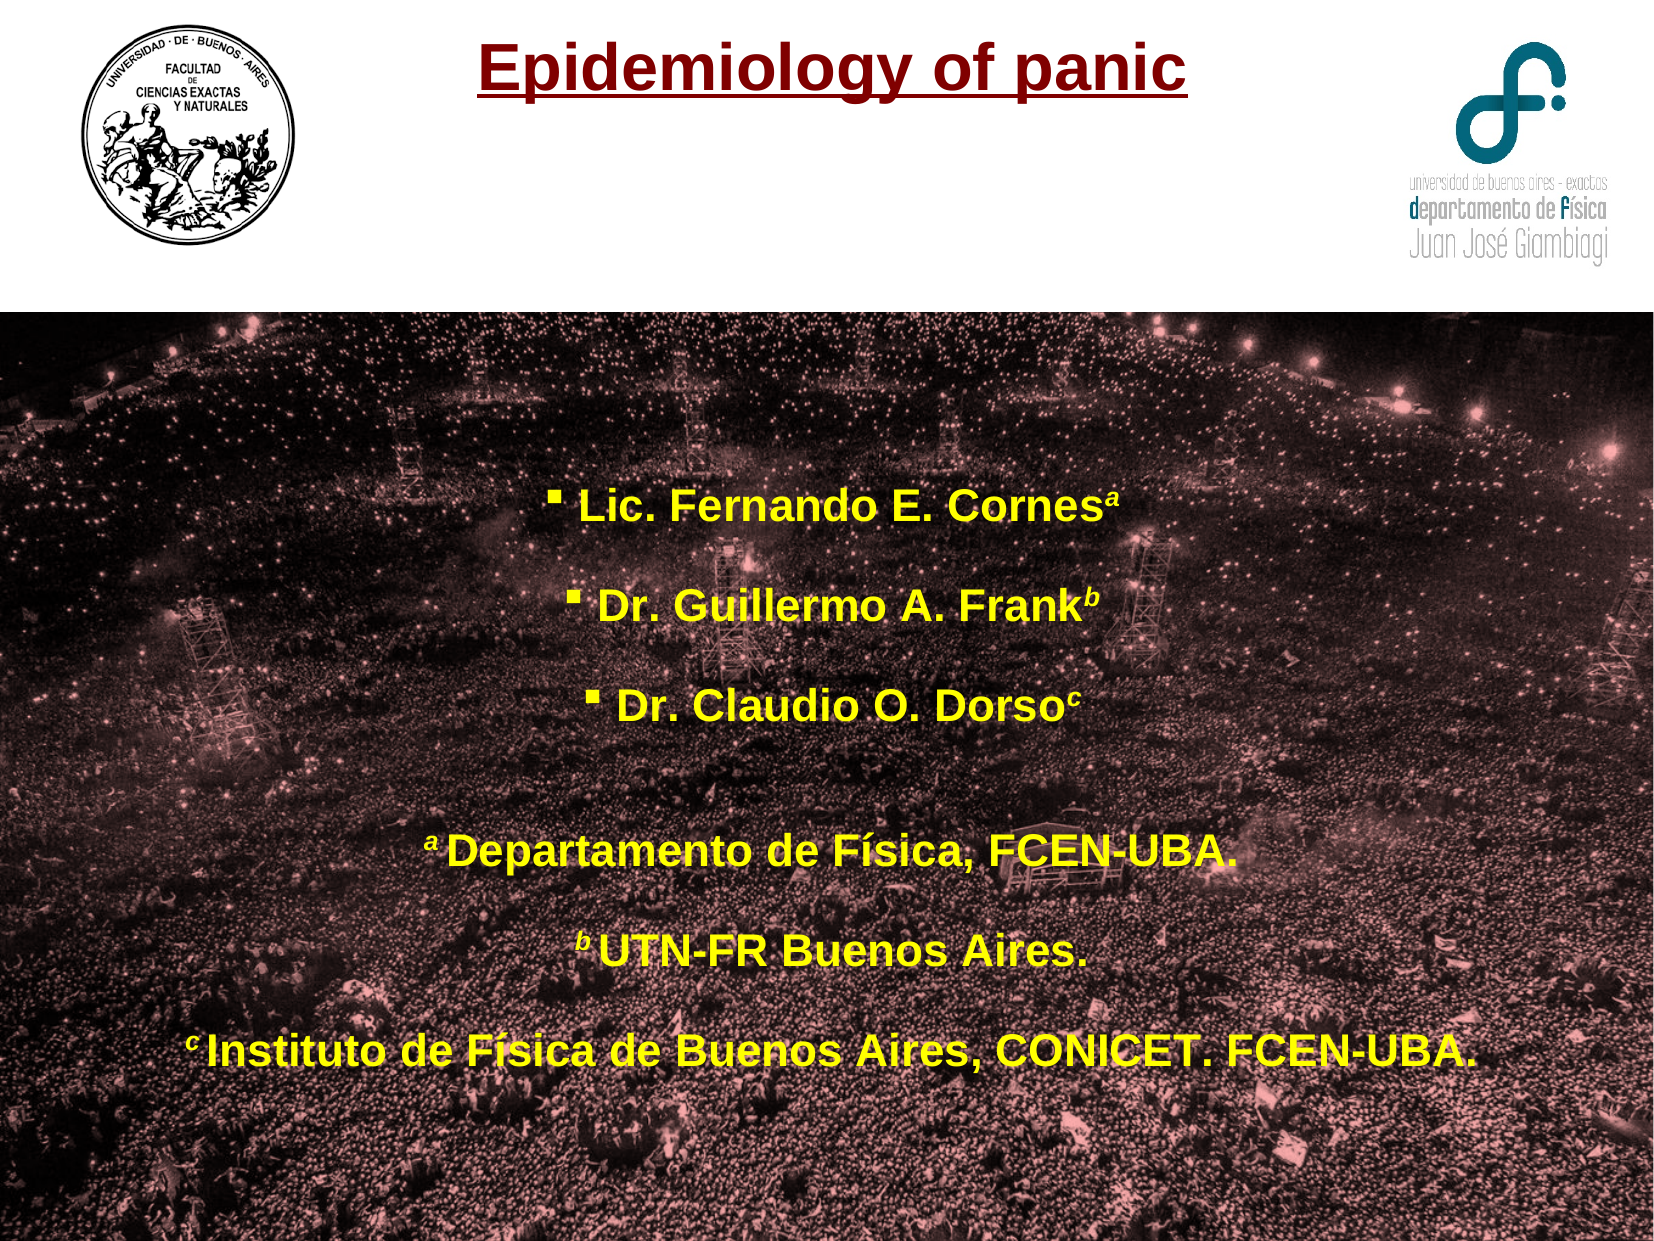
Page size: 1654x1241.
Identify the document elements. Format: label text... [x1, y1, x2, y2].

picture [1370, 1, 1646, 308]
text_box Epidemiology of panic [53, 16, 1370, 283]
picture [0, 312, 1654, 1241]
picture [80, 23, 296, 249]
text_box Lic. Fernando E. Cornesa Dr. Guillermo A. Frankb Dr. Claudio O. Dorsoc a Departamento de Física, FCEN-UBA. b UTN-FR Buenos Aires. c Instituto de Física de Buenos Aires, CONICET. FCEN-UBA. [82, 422, 1582, 1223]
